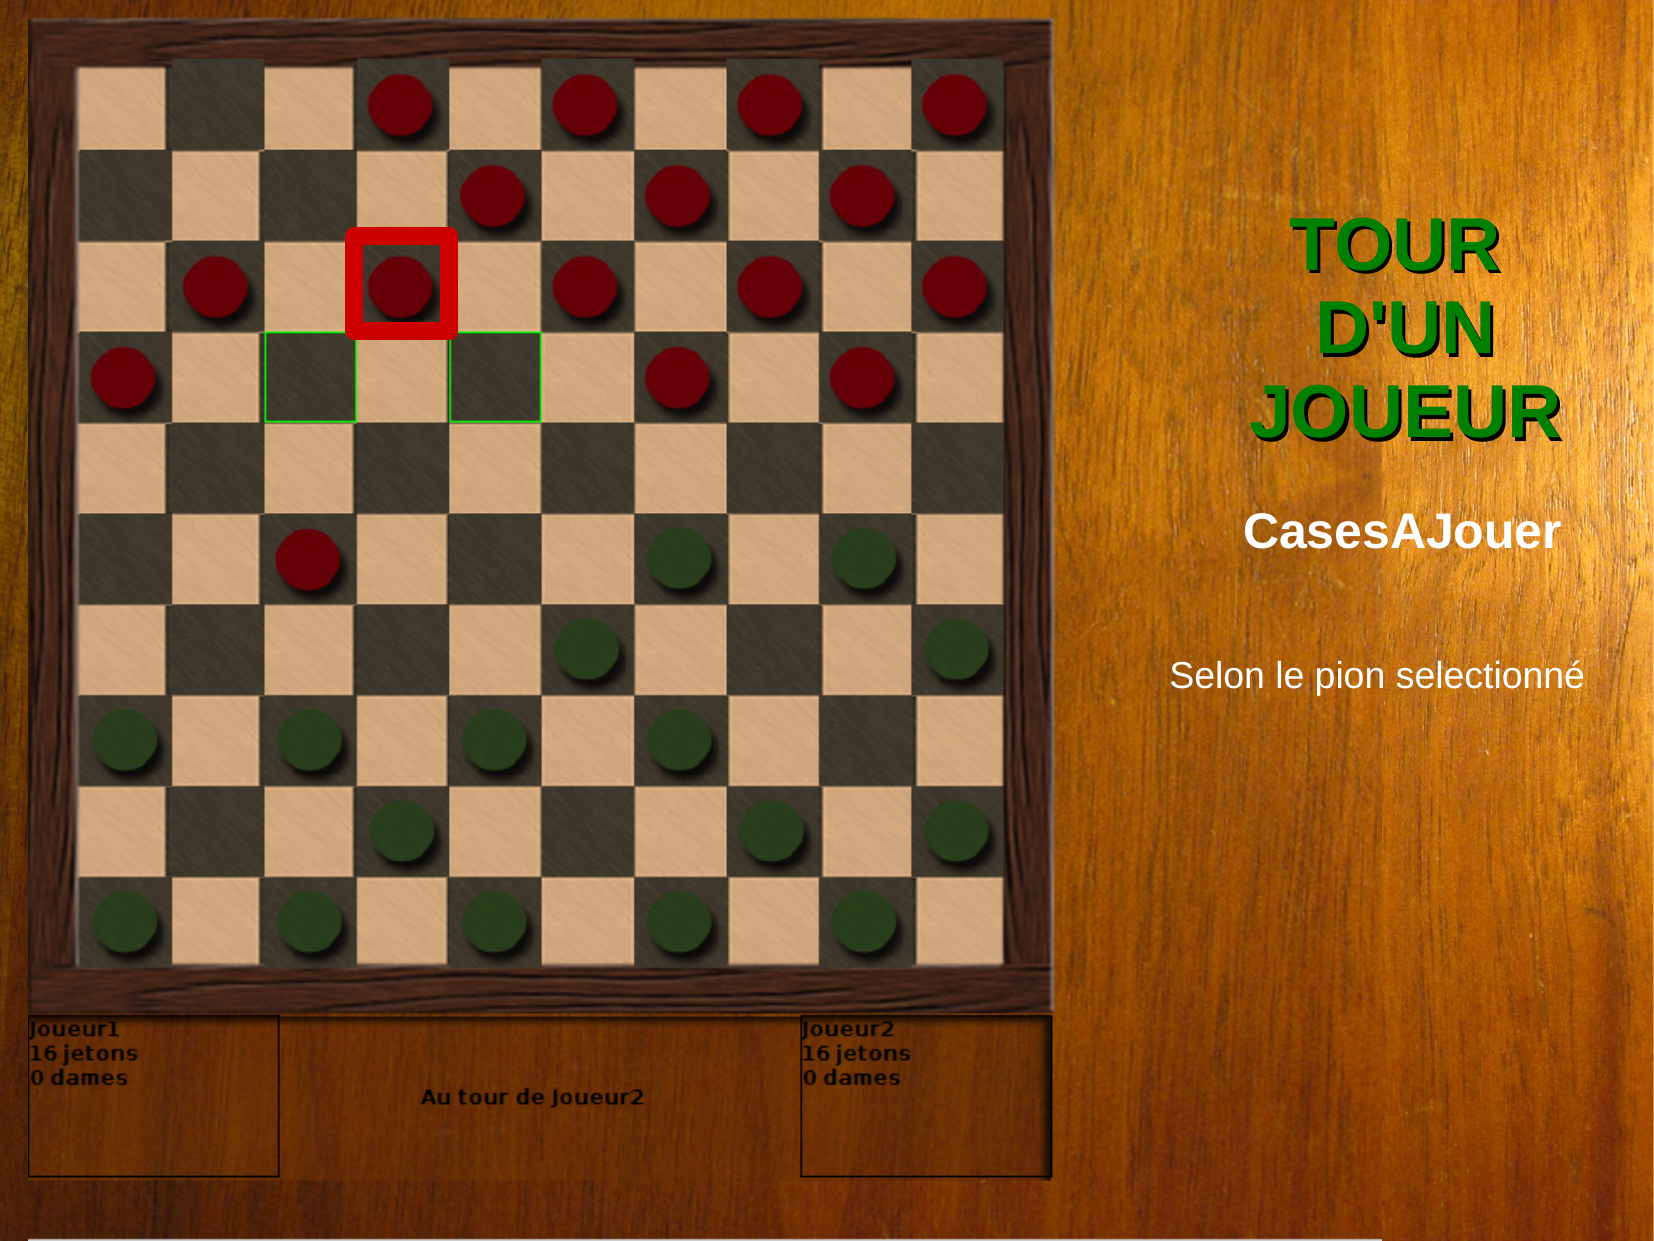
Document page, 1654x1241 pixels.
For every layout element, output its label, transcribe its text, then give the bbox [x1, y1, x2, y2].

picture [0, 0, 1654, 1241]
text_box CasesAJouer [1228, 496, 1654, 568]
title TOUR D'UN JOUEUR [956, 0, 1654, 727]
text_box Selon le pion selectionné [1145, 637, 1609, 713]
